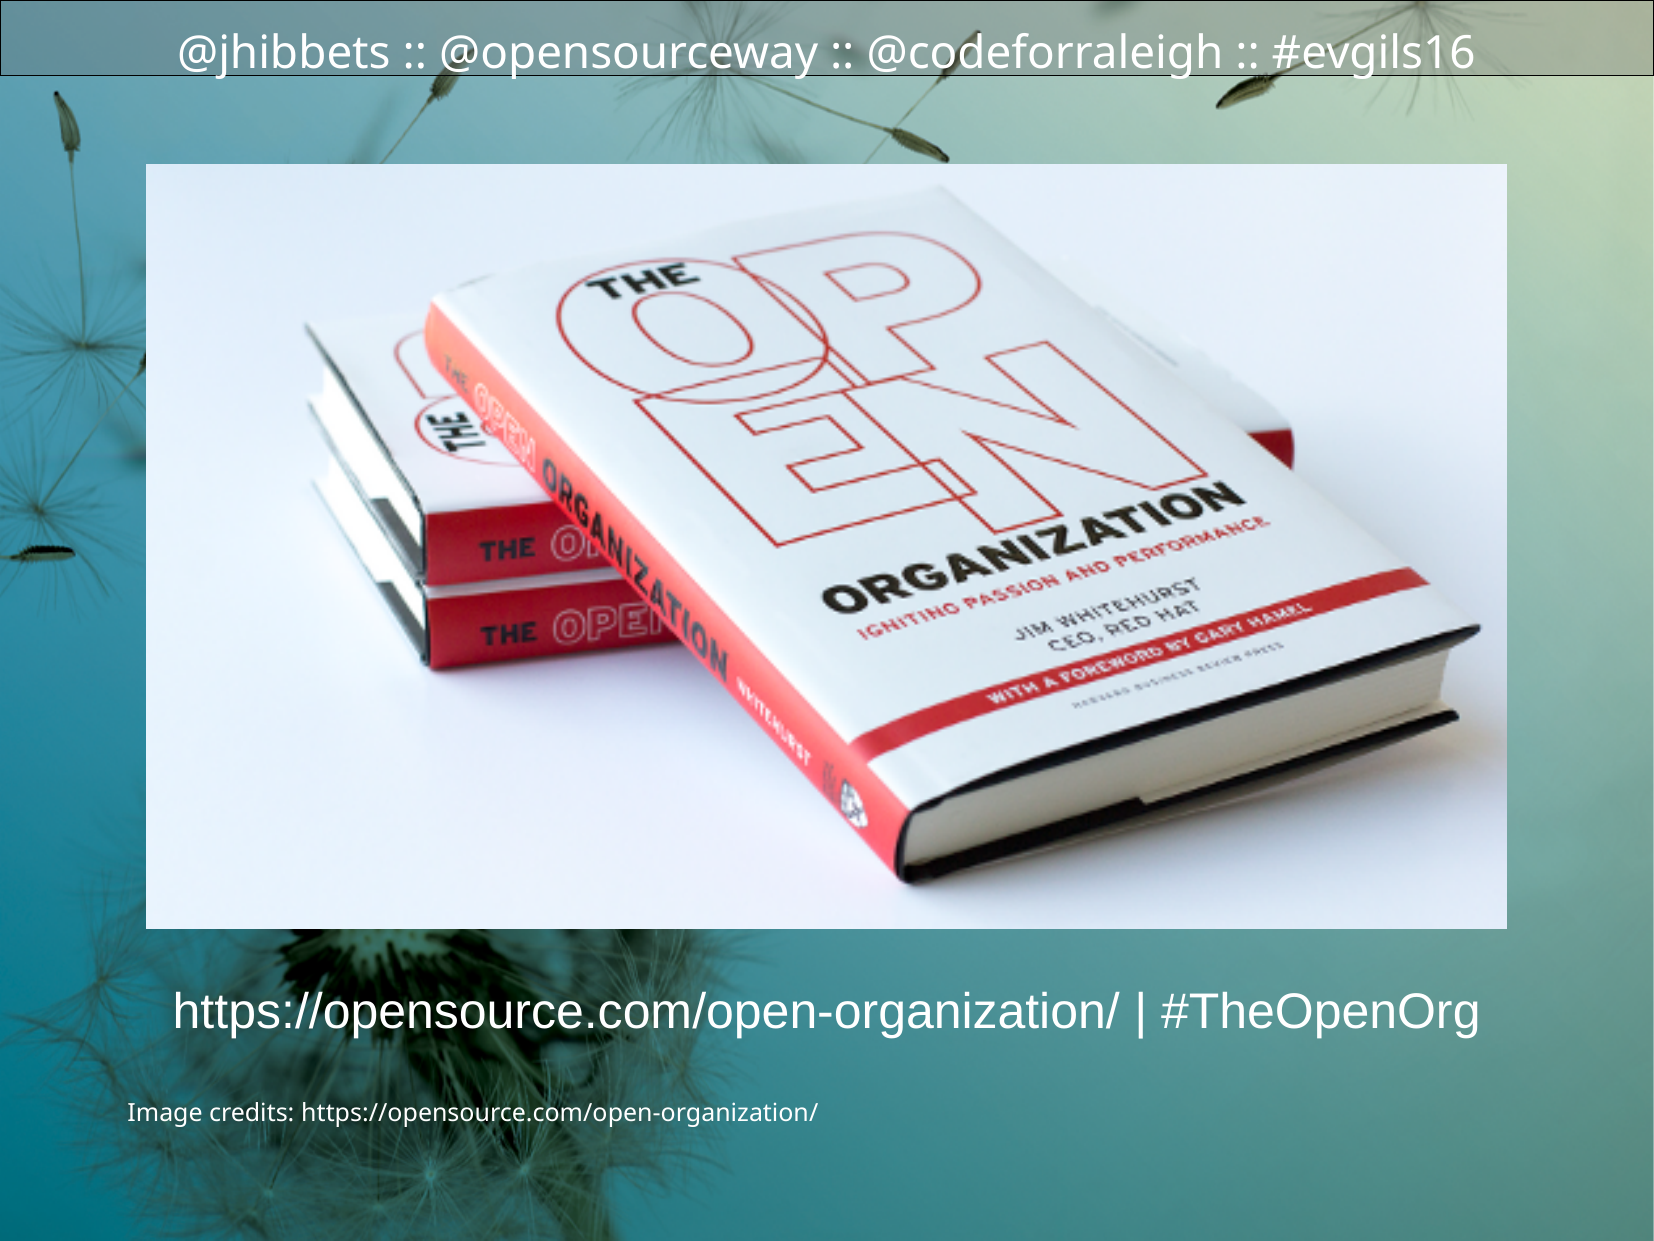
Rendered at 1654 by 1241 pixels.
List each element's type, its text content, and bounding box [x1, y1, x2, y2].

picture [0, 76, 1654, 1241]
text_box Image credits: https://opensource.com/open-organization/ [112, 1087, 843, 1131]
text_box https://opensource.com/open-organization/ | #TheOpenOrg [157, 975, 1497, 1047]
